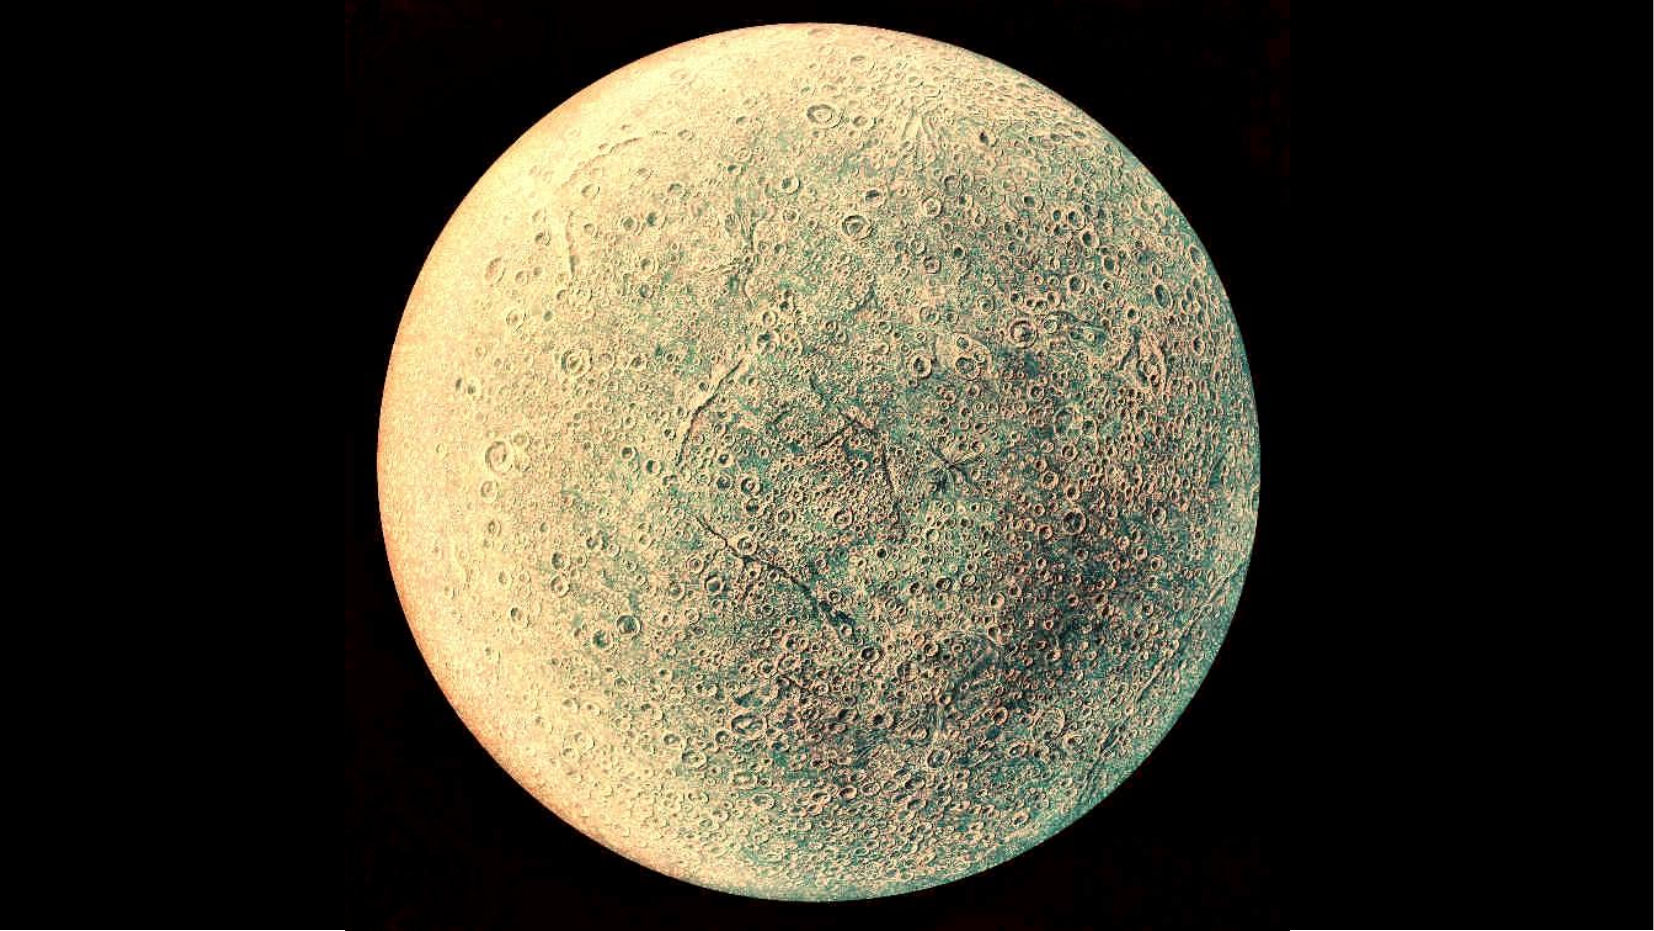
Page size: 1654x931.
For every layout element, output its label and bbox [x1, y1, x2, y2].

picture [345, 0, 1290, 931]
